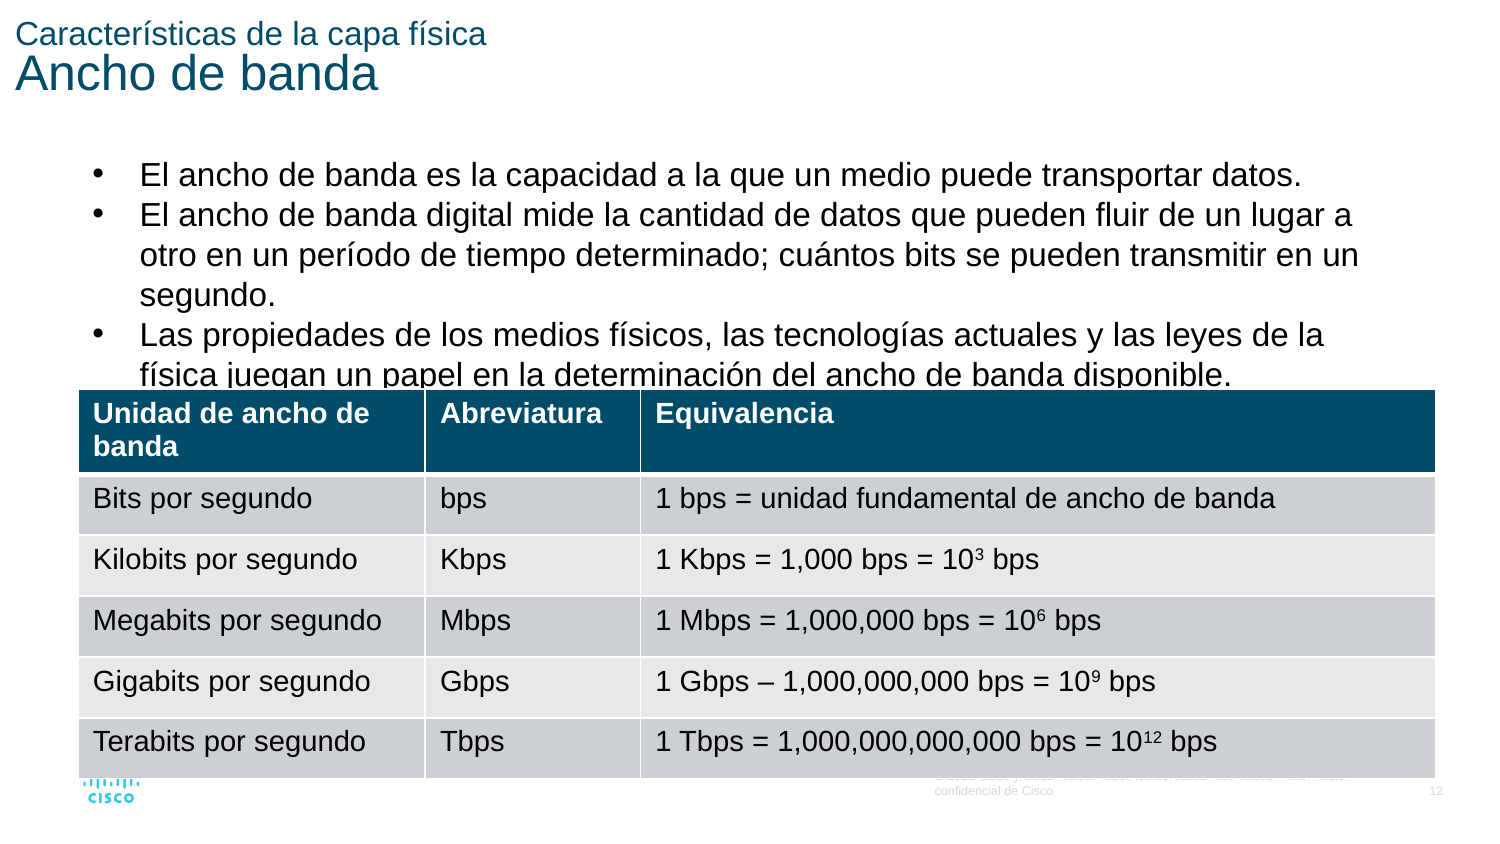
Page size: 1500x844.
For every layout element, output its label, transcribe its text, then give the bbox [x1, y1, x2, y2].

table_header Abreviatura [426, 390, 640, 472]
table_cell 1 bps = unidad fundamental de ancho de banda [641, 477, 1435, 534]
table_cell Megabits por segundo [79, 597, 424, 656]
table_cell Kbps [426, 536, 640, 595]
table_header Equivalencia [641, 390, 1435, 472]
table_cell 1 Gbps – 1,000,000,000 bps = 109 bps [641, 658, 1435, 717]
table_cell 1 Tbps = 1,000,000,000,000 bps = 1012 bps [641, 719, 1435, 778]
table_cell Gigabits por segundo [79, 658, 424, 717]
table_cell Kilobits por segundo [79, 536, 424, 595]
table_cell 1 Kbps = 1,000 bps = 103 bps [641, 536, 1435, 595]
table_cell 1 Mbps = 1,000,000 bps = 106 bps [641, 597, 1435, 656]
table_header Unidad de ancho de banda [79, 390, 424, 472]
title Características de la capa física Ancho de banda [0, 0, 1369, 121]
table_cell bps [426, 477, 640, 534]
table_cell Terabits por segundo [79, 719, 424, 778]
table_cell Bits por segundo [79, 477, 424, 534]
table_cell Gbps [426, 658, 640, 717]
table_cell Tbps [426, 719, 640, 778]
text_box El ancho de banda es la capacidad a la que un medio puede transportar datos. El ancho de banda digital mide la cantidad de datos que pueden fluir de un lugar a otro en un período de tiempo determinado; cuántos bits se pueden transmitir en un segundo. Las propiedades de los medios físicos, las tecnologías actuales y las leyes de la física juegan un papel en la determinación del ancho de banda disponible. [77, 146, 1406, 388]
table_cell Mbps [426, 597, 640, 656]
